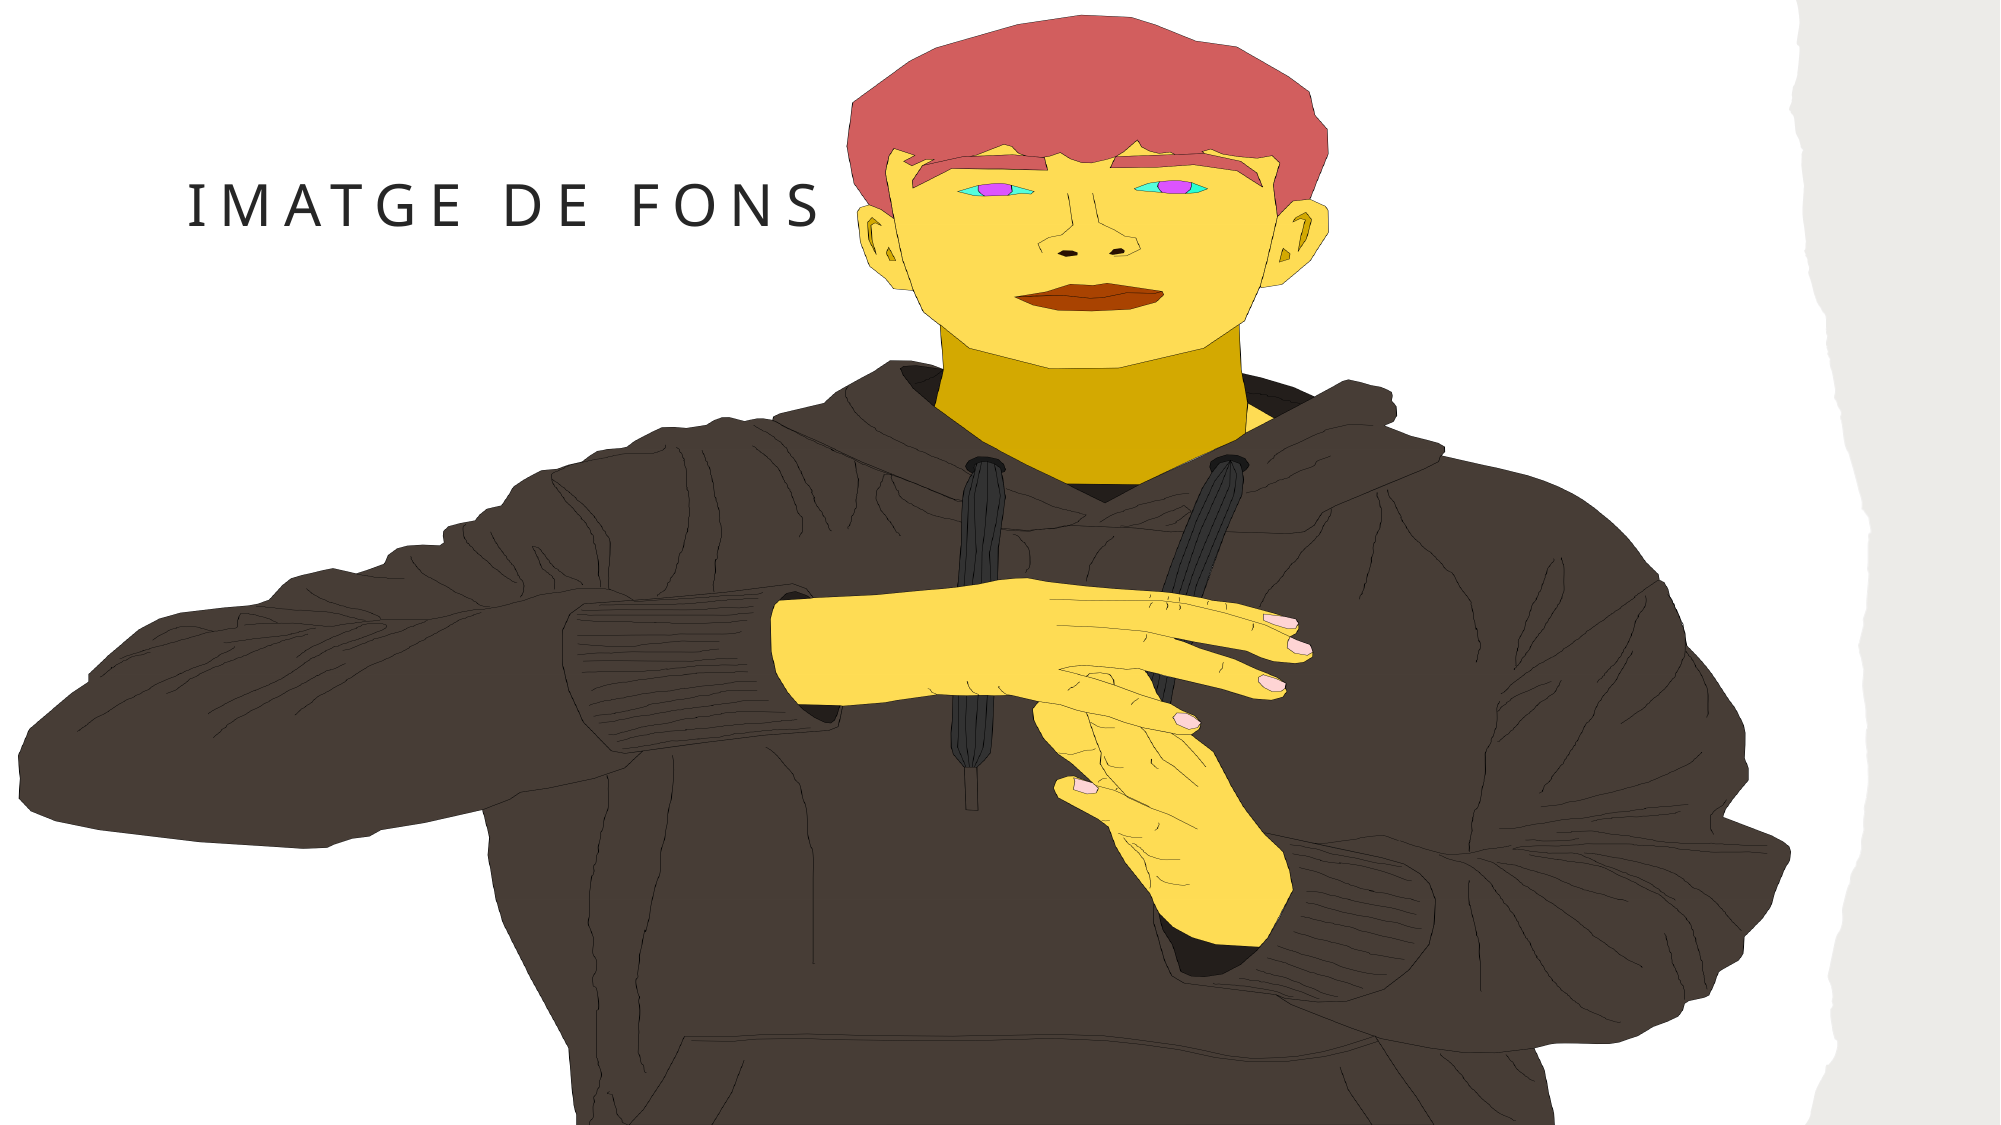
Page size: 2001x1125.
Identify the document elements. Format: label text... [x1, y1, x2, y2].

title IMATGE DE FONS [172, 99, 1782, 300]
